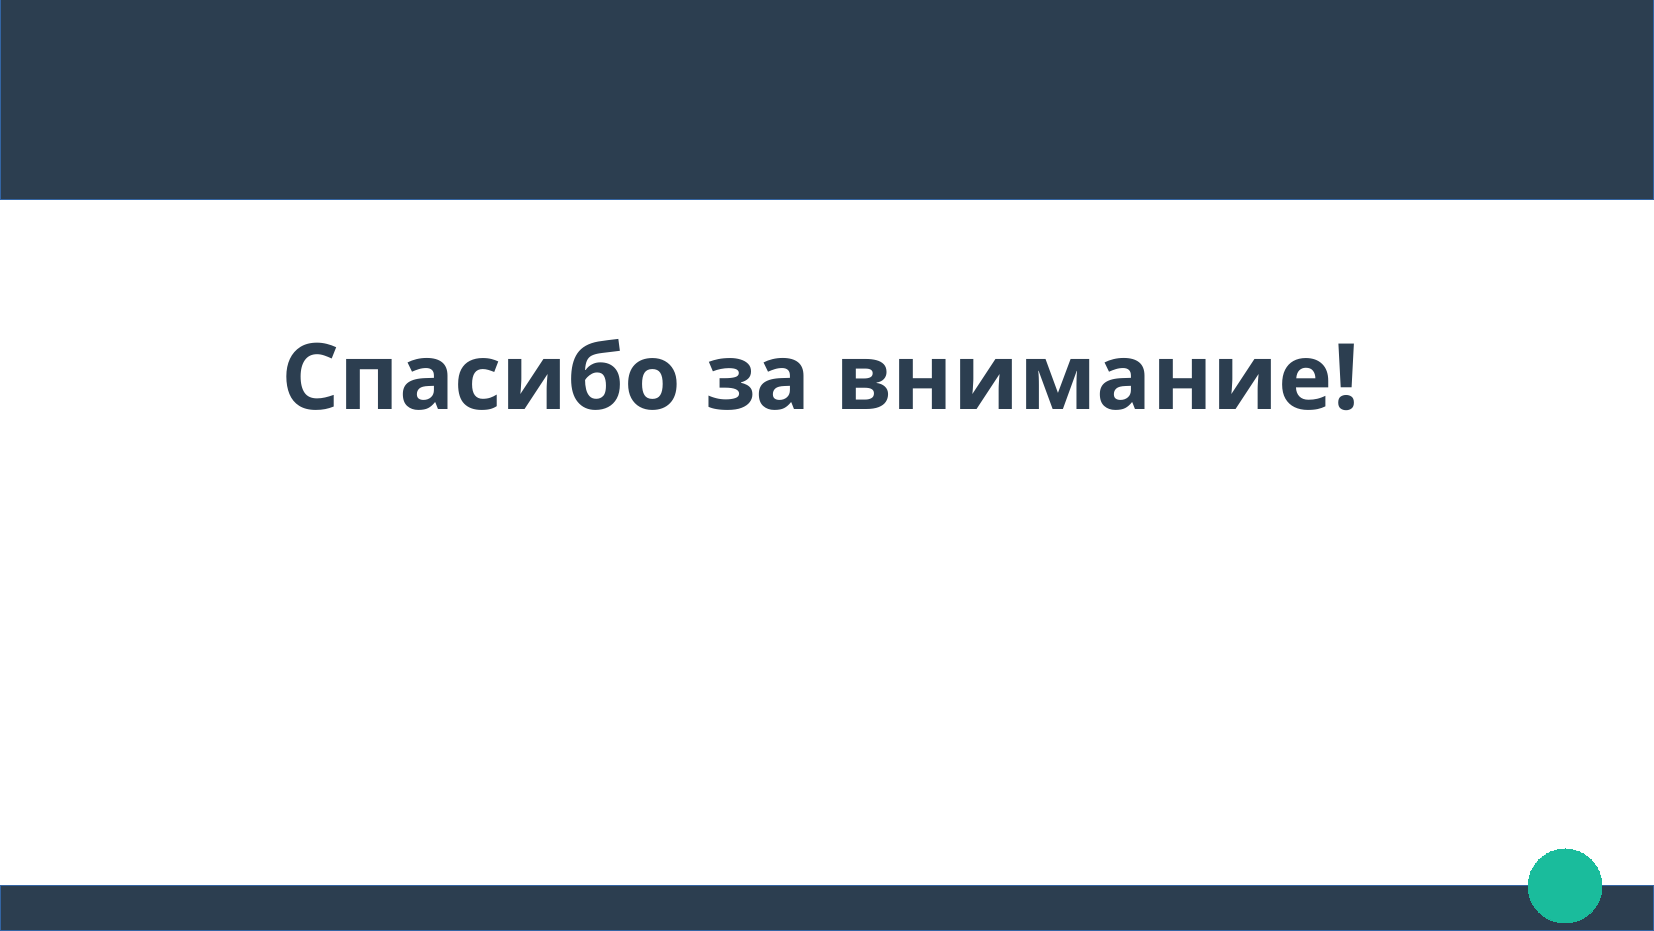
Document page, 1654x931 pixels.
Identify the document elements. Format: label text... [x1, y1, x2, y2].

title Спасибо за внимание! [76, 295, 1565, 451]
